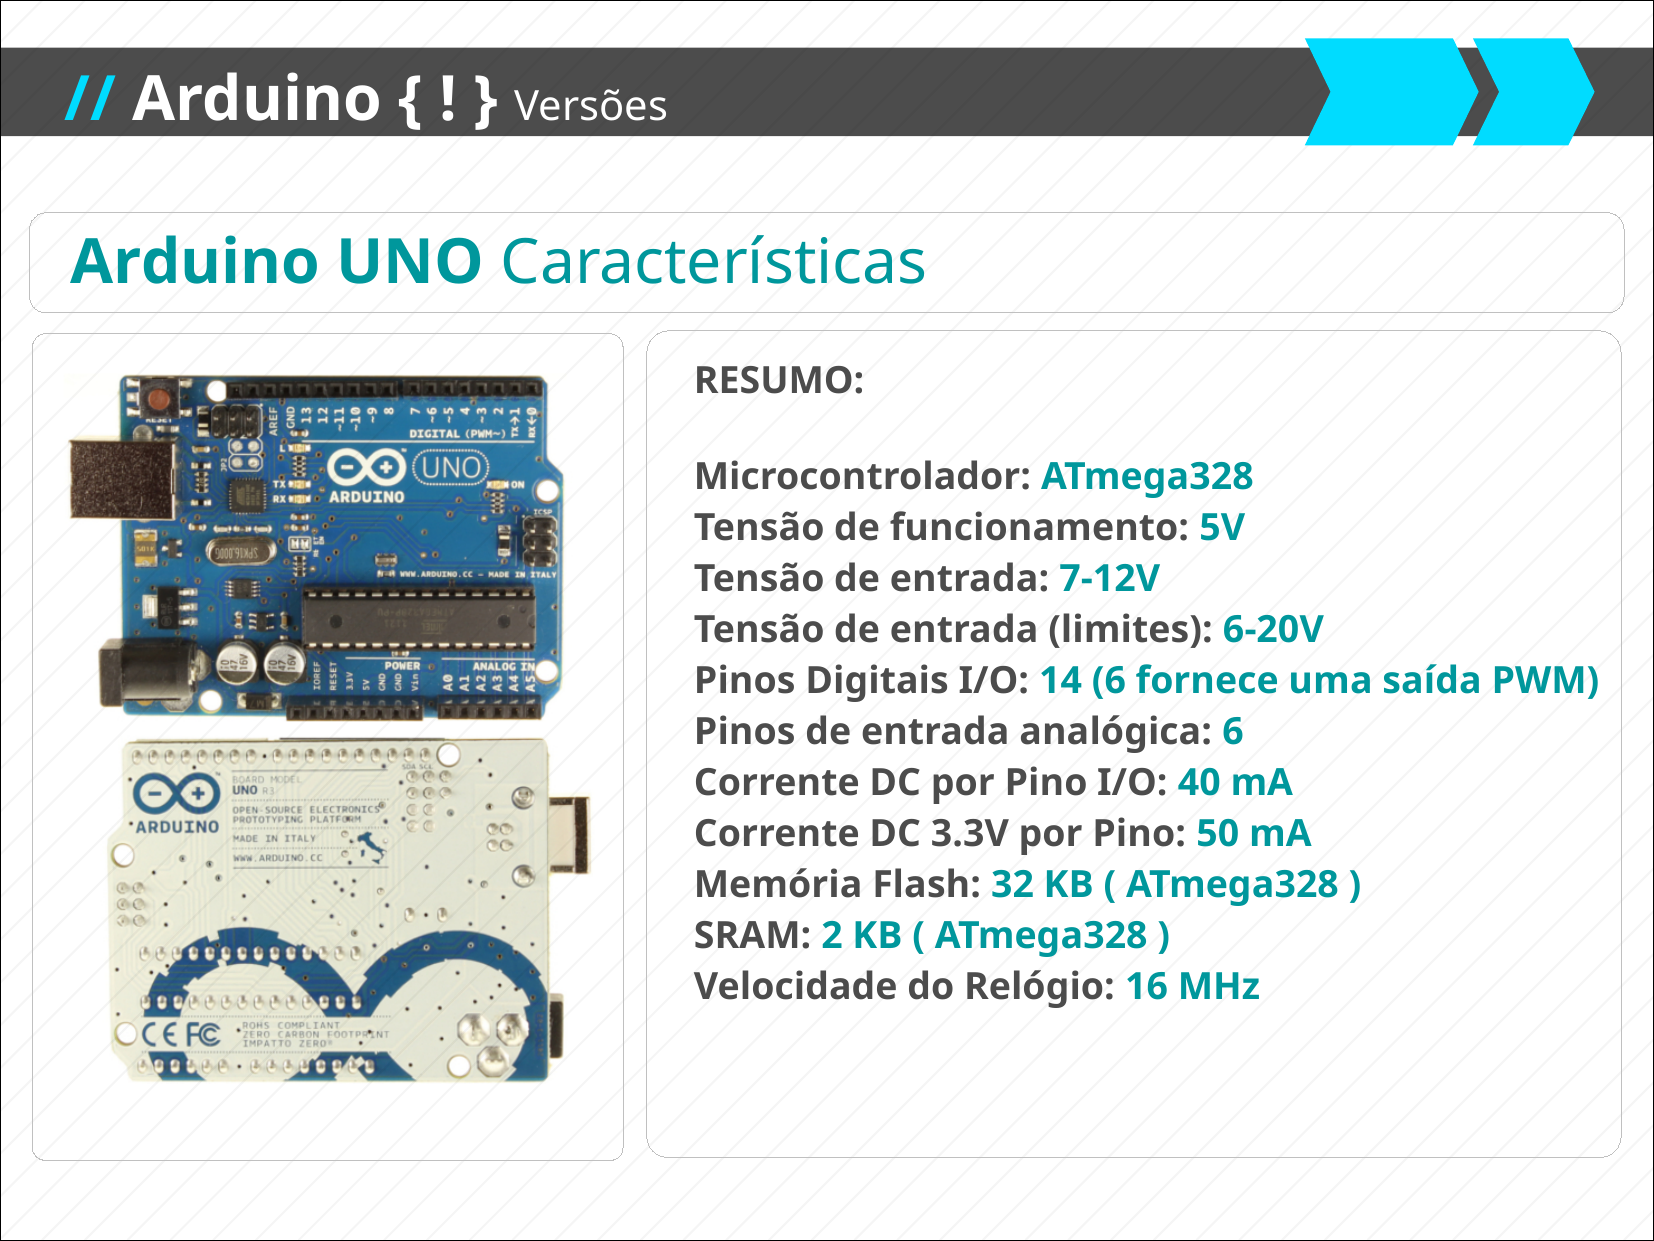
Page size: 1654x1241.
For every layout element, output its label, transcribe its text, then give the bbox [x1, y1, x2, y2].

text_box Arduino UNO Características [55, 313, 900, 321]
text_box // Arduino { ! } Versões [50, 32, 700, 144]
text_box [0, 0, 1654, 1241]
text_box RESUMO: Microcontrolador: ATmega328 Tensão de funcionamento: 5V Tensão de entrada: 7-12V Tensão de entrada (limites): 6-20V Pinos Digitais I/O: 14 (6 fornece uma saída PWM) Pinos de entrada analógica: 6 Corrente DC por Pino I/O: 40 mA Corrente DC 3.3V por Pino: 50 mA Memória Flash: 32 KB ( ATmega328 ) SRAM: 2 KB ( ATmega328 ) Velocidade do Relógio: 16 MHz [679, 345, 1559, 1102]
